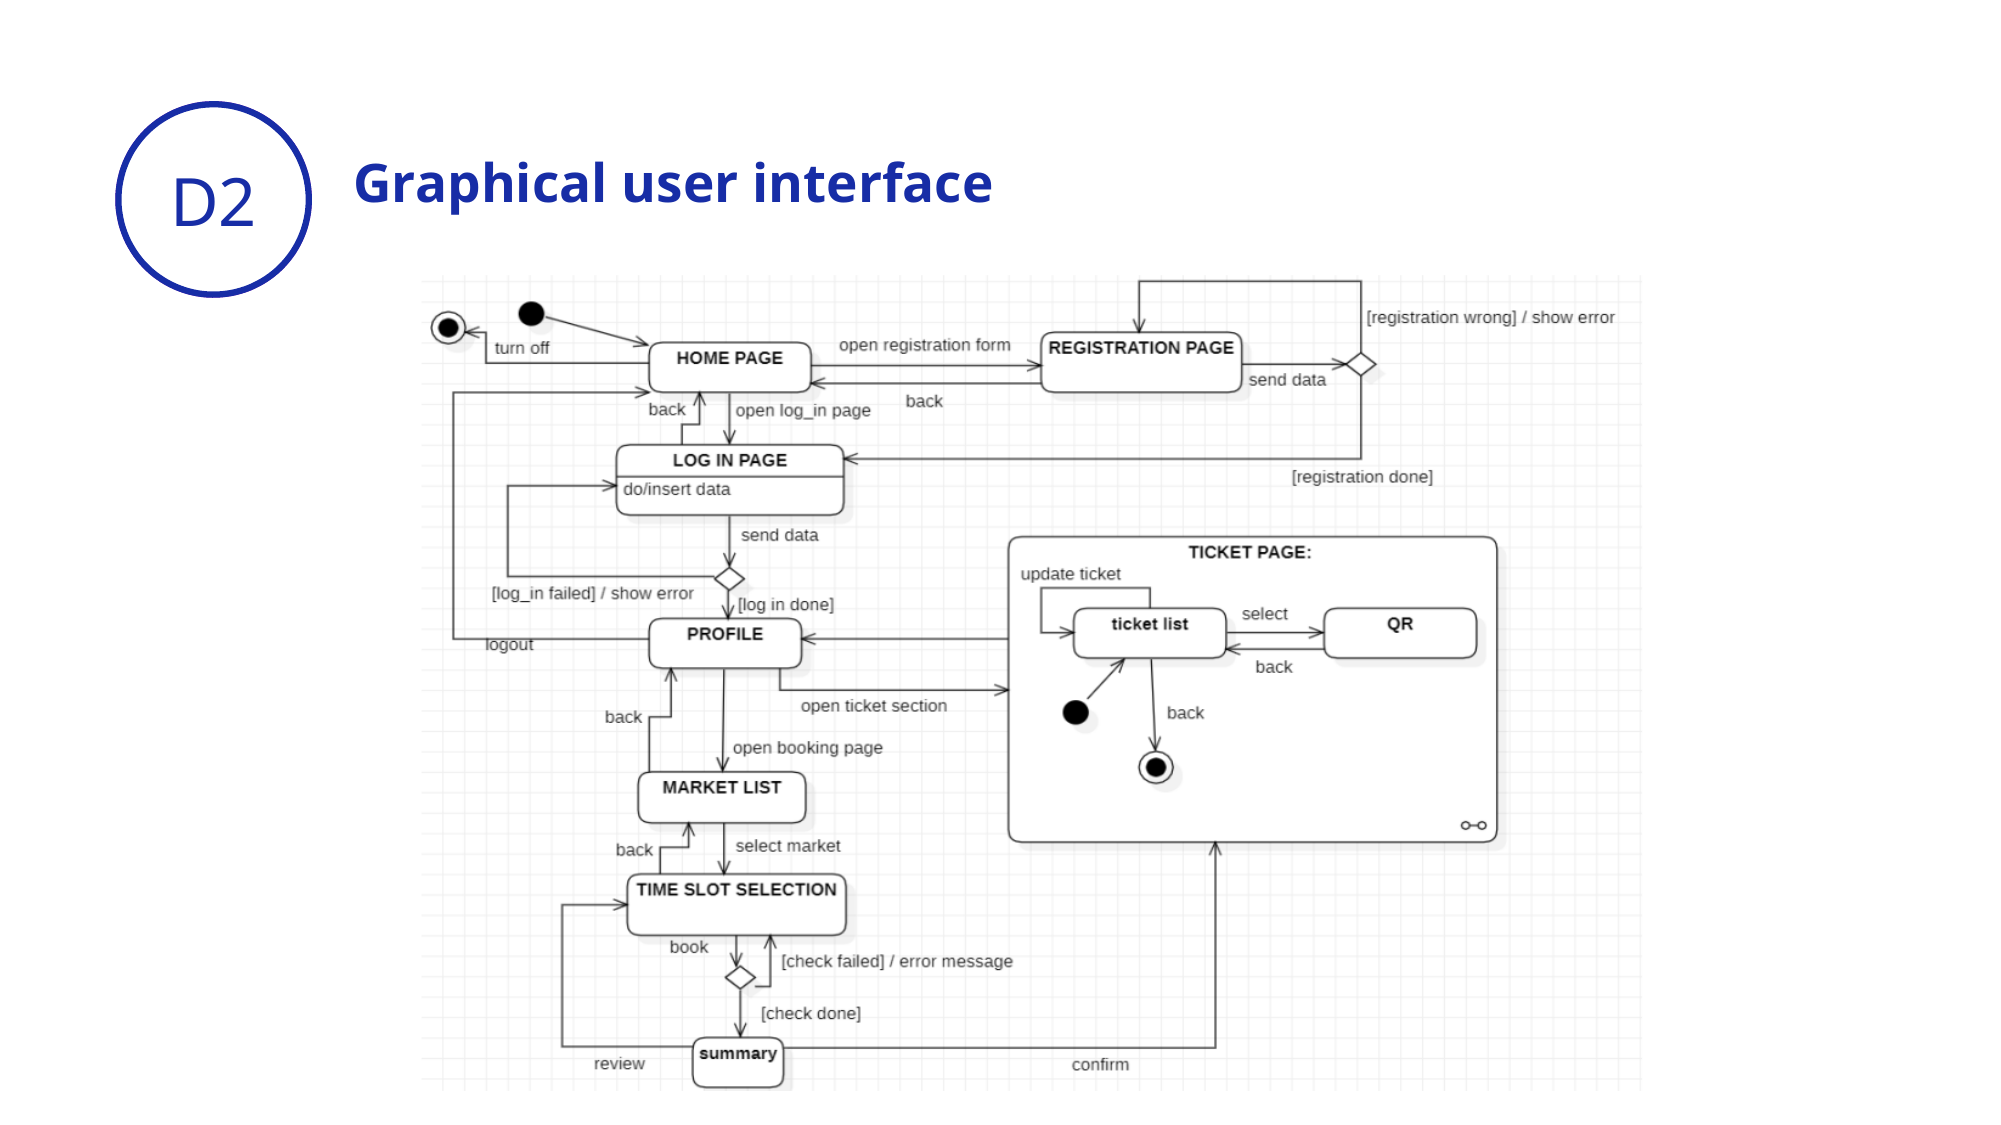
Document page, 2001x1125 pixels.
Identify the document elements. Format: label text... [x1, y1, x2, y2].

text_box D2 [118, 104, 309, 295]
picture [412, 257, 1692, 1091]
list Graphical user interface [338, 149, 1649, 223]
